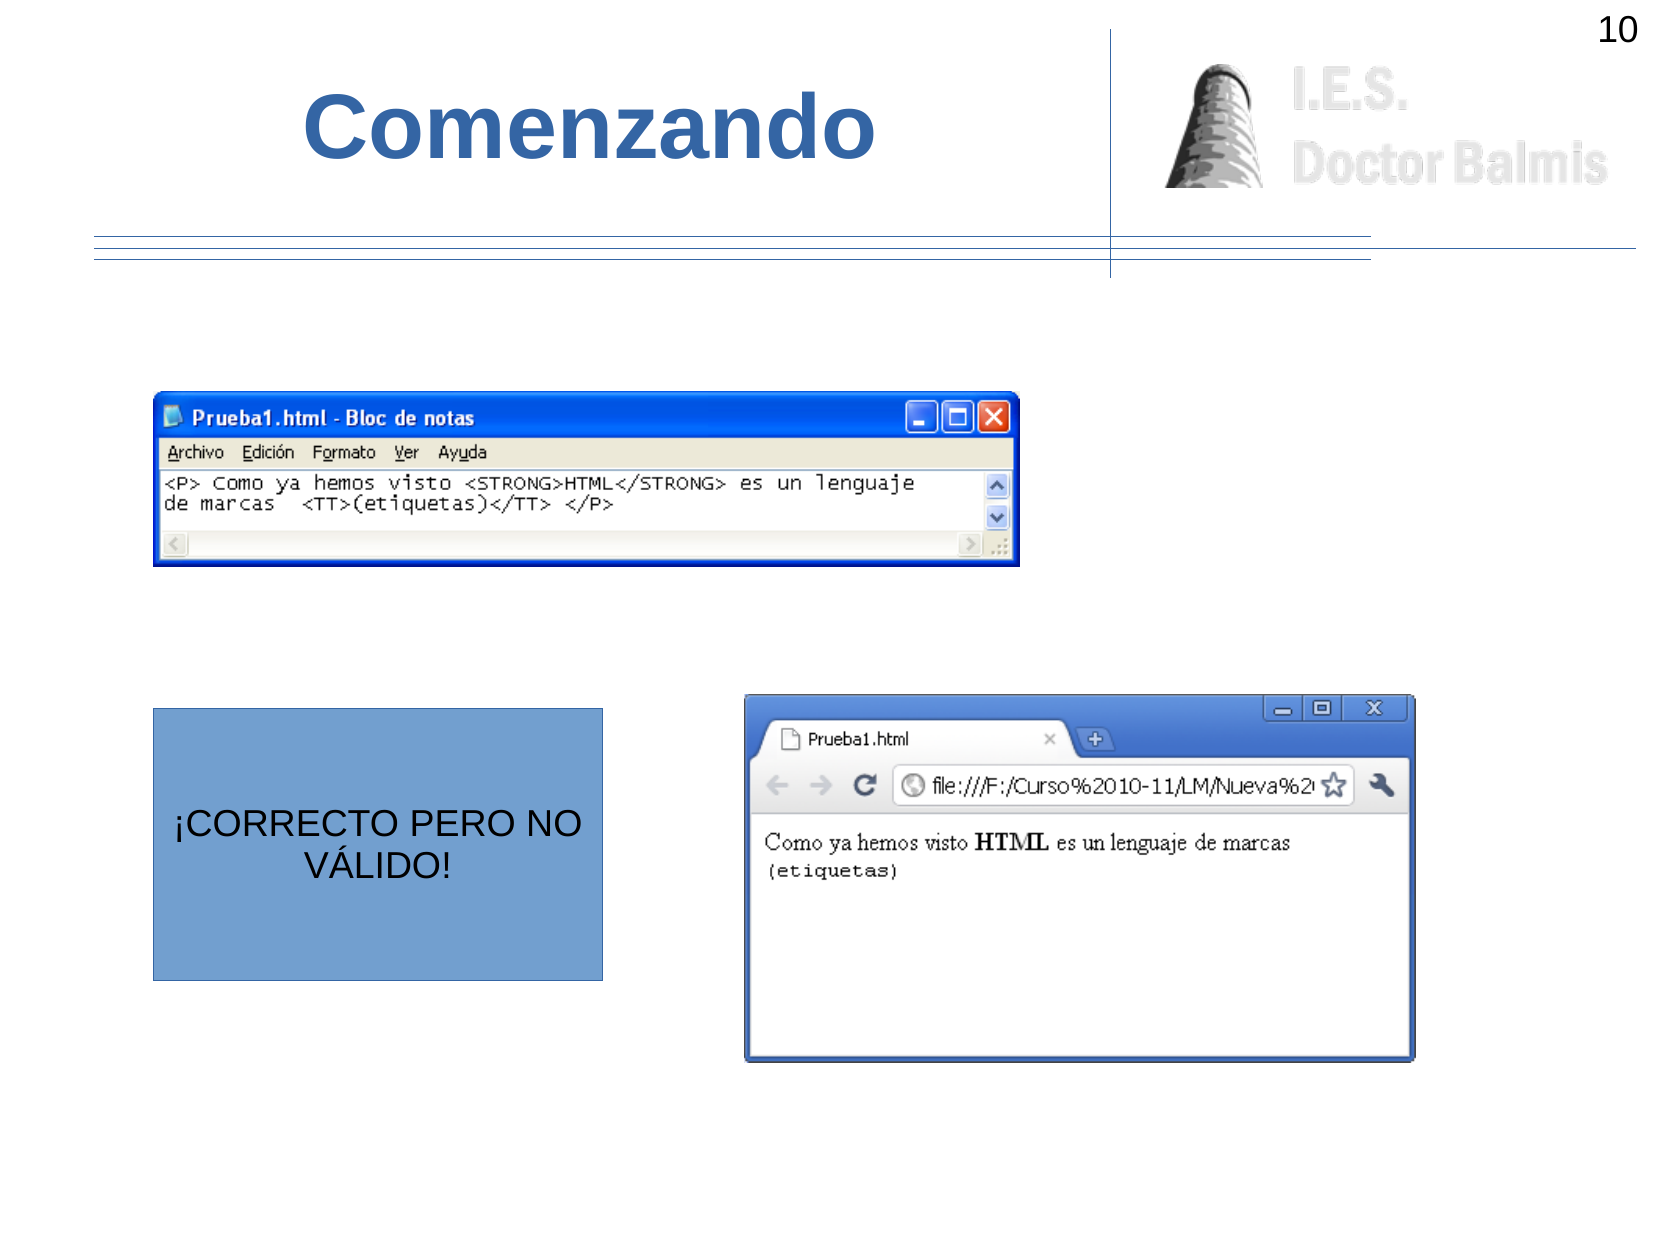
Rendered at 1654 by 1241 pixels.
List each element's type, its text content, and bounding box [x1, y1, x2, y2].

picture [153, 391, 1020, 567]
picture [1133, 64, 1619, 188]
title Comenzando [118, 23, 1063, 231]
text_box ¡CORRECTO PERO NO VÁLIDO! [153, 708, 603, 981]
picture [744, 694, 1416, 1063]
